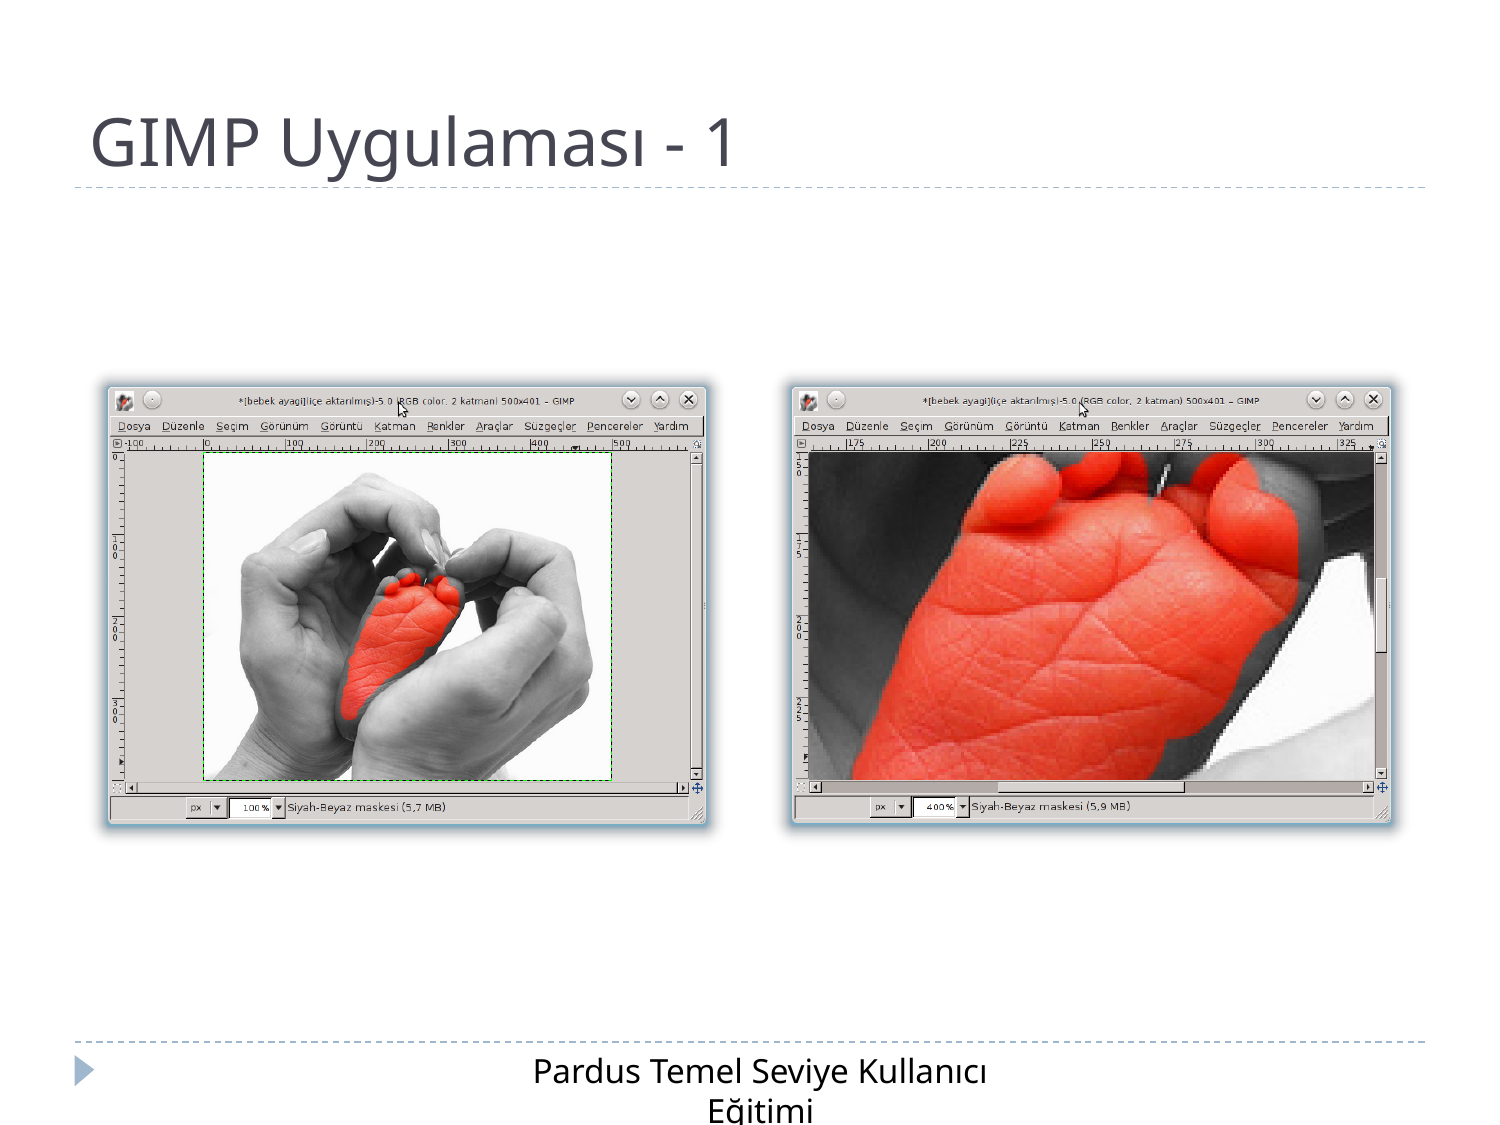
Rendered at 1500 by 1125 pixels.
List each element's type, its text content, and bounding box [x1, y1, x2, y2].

picture [759, 354, 1423, 855]
title GIMP Uygulaması - 1 [75, 37, 1425, 188]
picture [75, 354, 738, 856]
